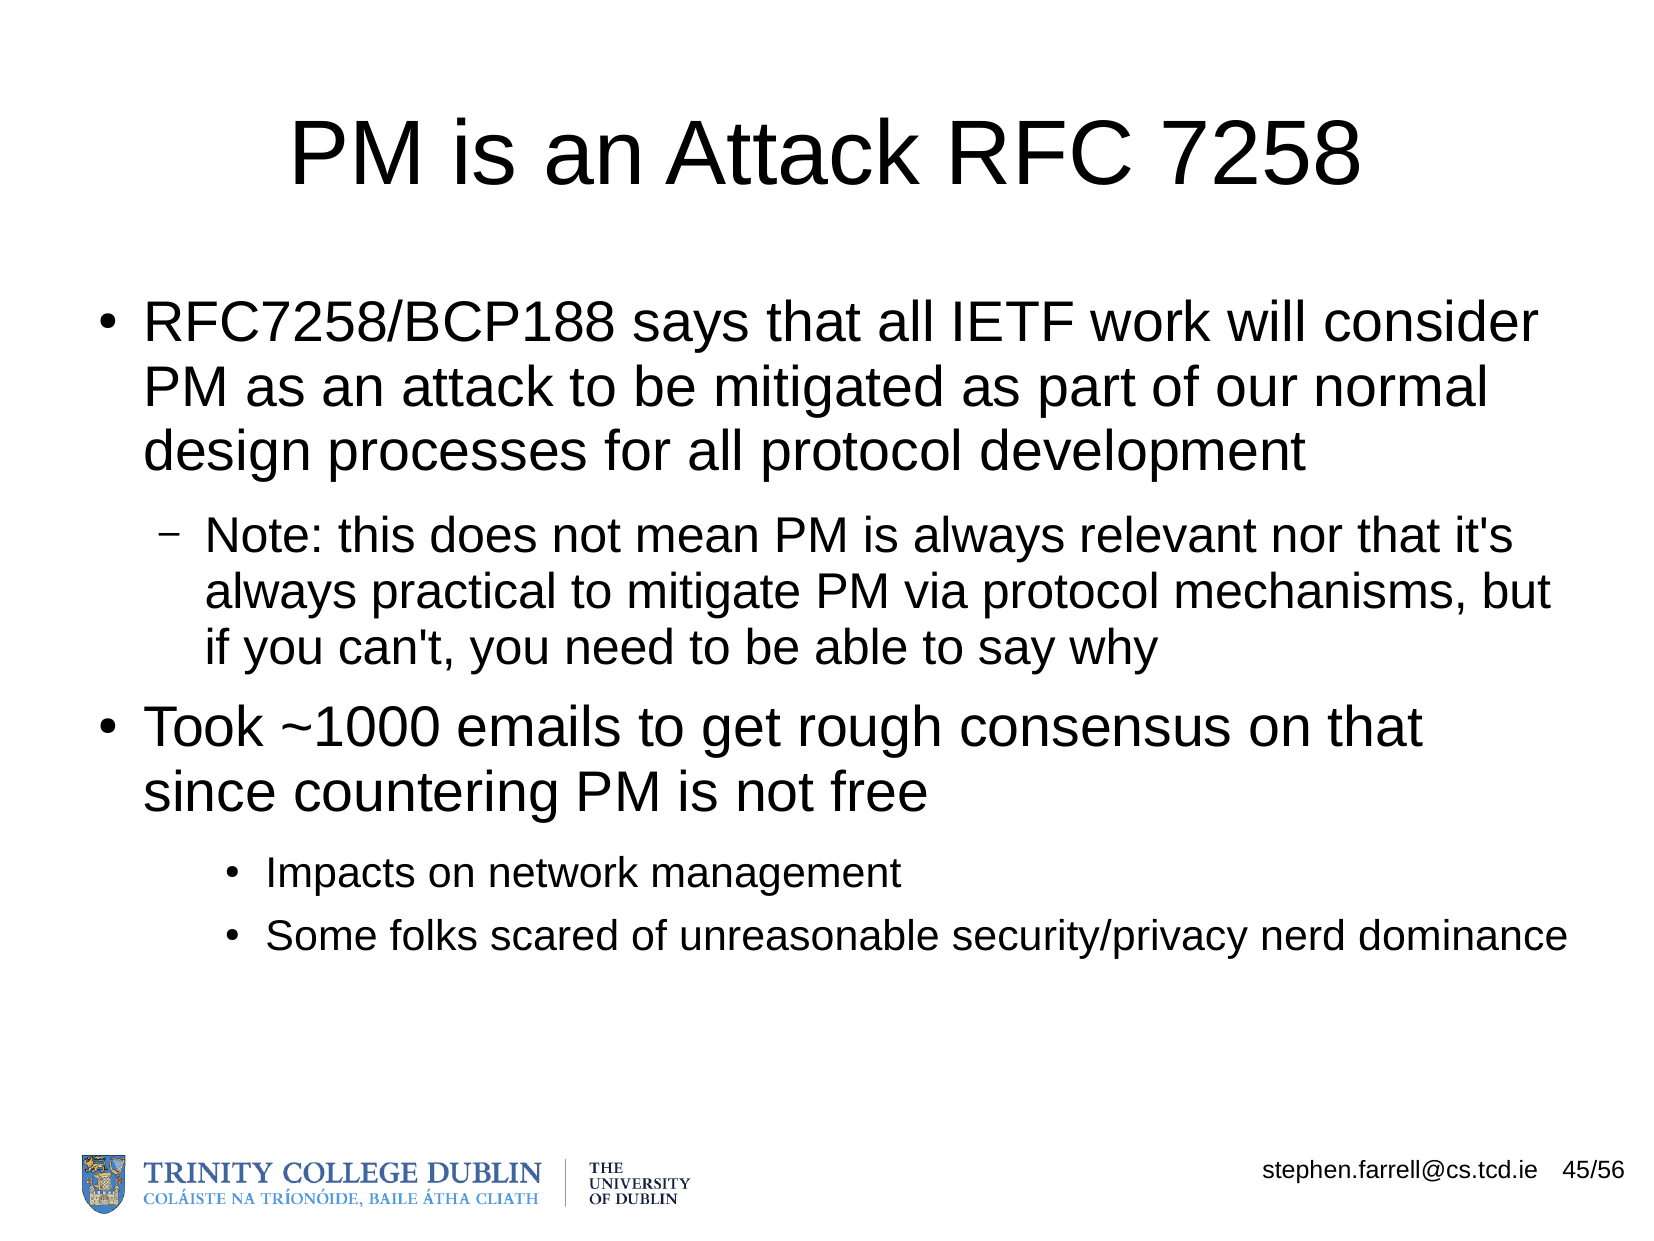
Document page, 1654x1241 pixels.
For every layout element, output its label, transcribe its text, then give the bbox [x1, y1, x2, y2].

title PM is an Attack RFC 7258 [82, 49, 1571, 257]
picture [82, 1155, 694, 1214]
list RFC7258/BCP188 says that all IETF work will consider PM as an attack to be mitigated as part of our normal design processes for all protocol development Note: this does not mean PM is always relevant nor that it's always practical to mitigate PM via protocol mechanisms, but if you can't, you need to be able to say why Took ~1000 emails to get rough consensus on that since countering PM is not free Impacts on network management Some folks scared of unreasonable security/privacy nerd dominance [82, 290, 1571, 1010]
